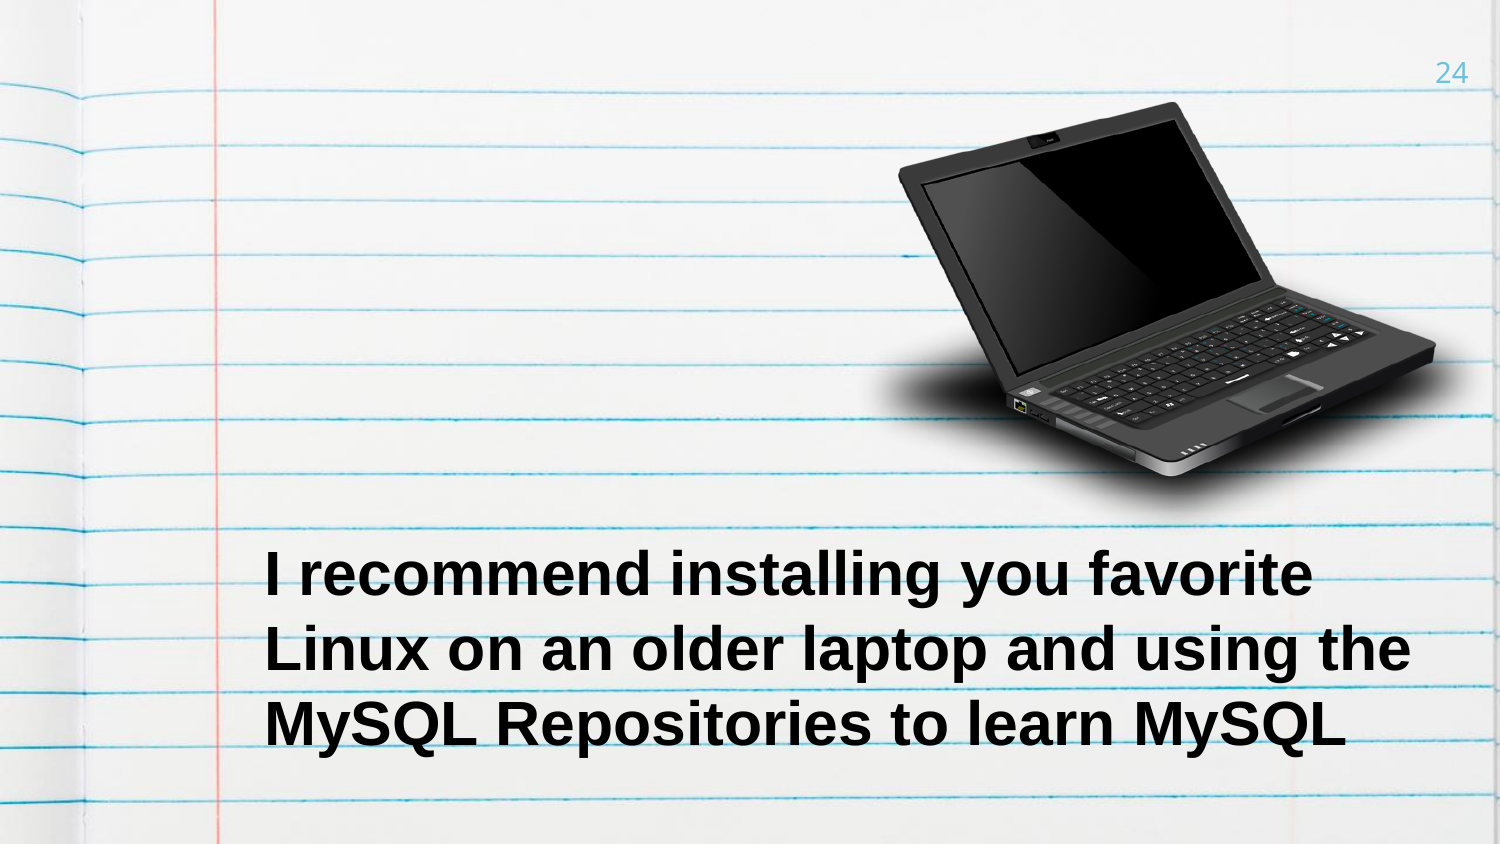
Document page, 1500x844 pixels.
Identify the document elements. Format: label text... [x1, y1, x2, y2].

text_box I recommend installing you favorite Linux on an older laptop and using the MySQL Repositories to learn MySQL [249, 518, 1456, 795]
slide_number <number> [1378, 41, 1469, 102]
picture [0, 0, 1500, 844]
